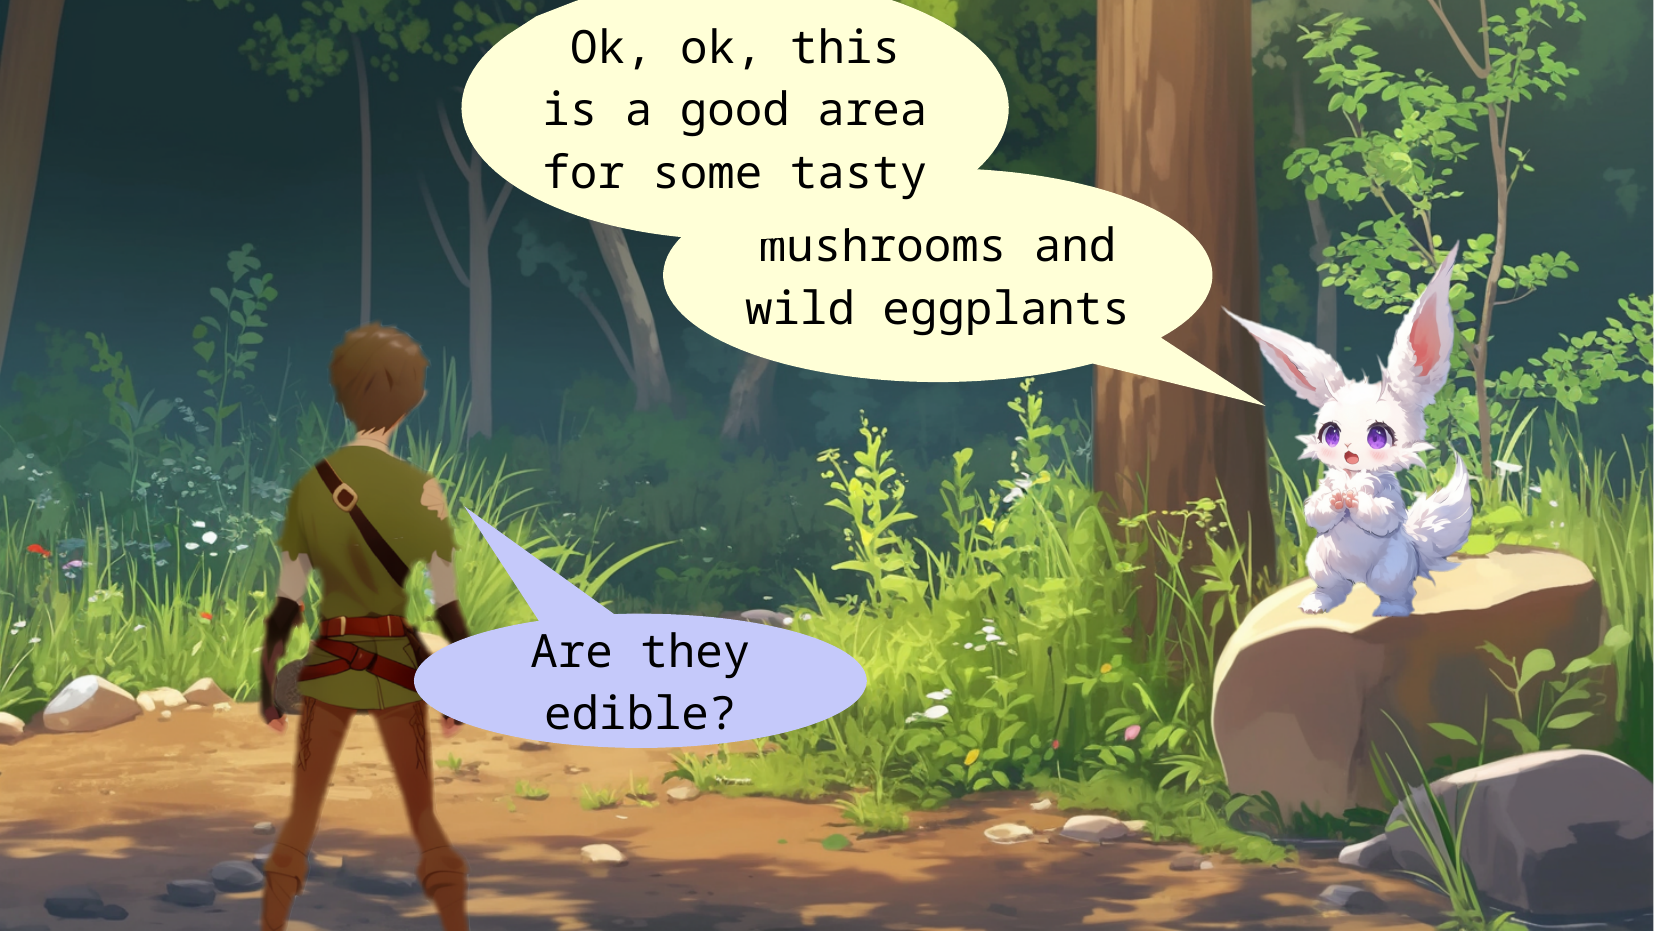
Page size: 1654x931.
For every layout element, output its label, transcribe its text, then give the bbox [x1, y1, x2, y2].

picture [0, 0, 1654, 931]
text_box mushrooms and wild eggplants [663, 169, 1196, 383]
text_box Are they edible? [413, 506, 867, 748]
text_box Ok, ok, this is a good area for some tasty [461, 0, 1009, 240]
